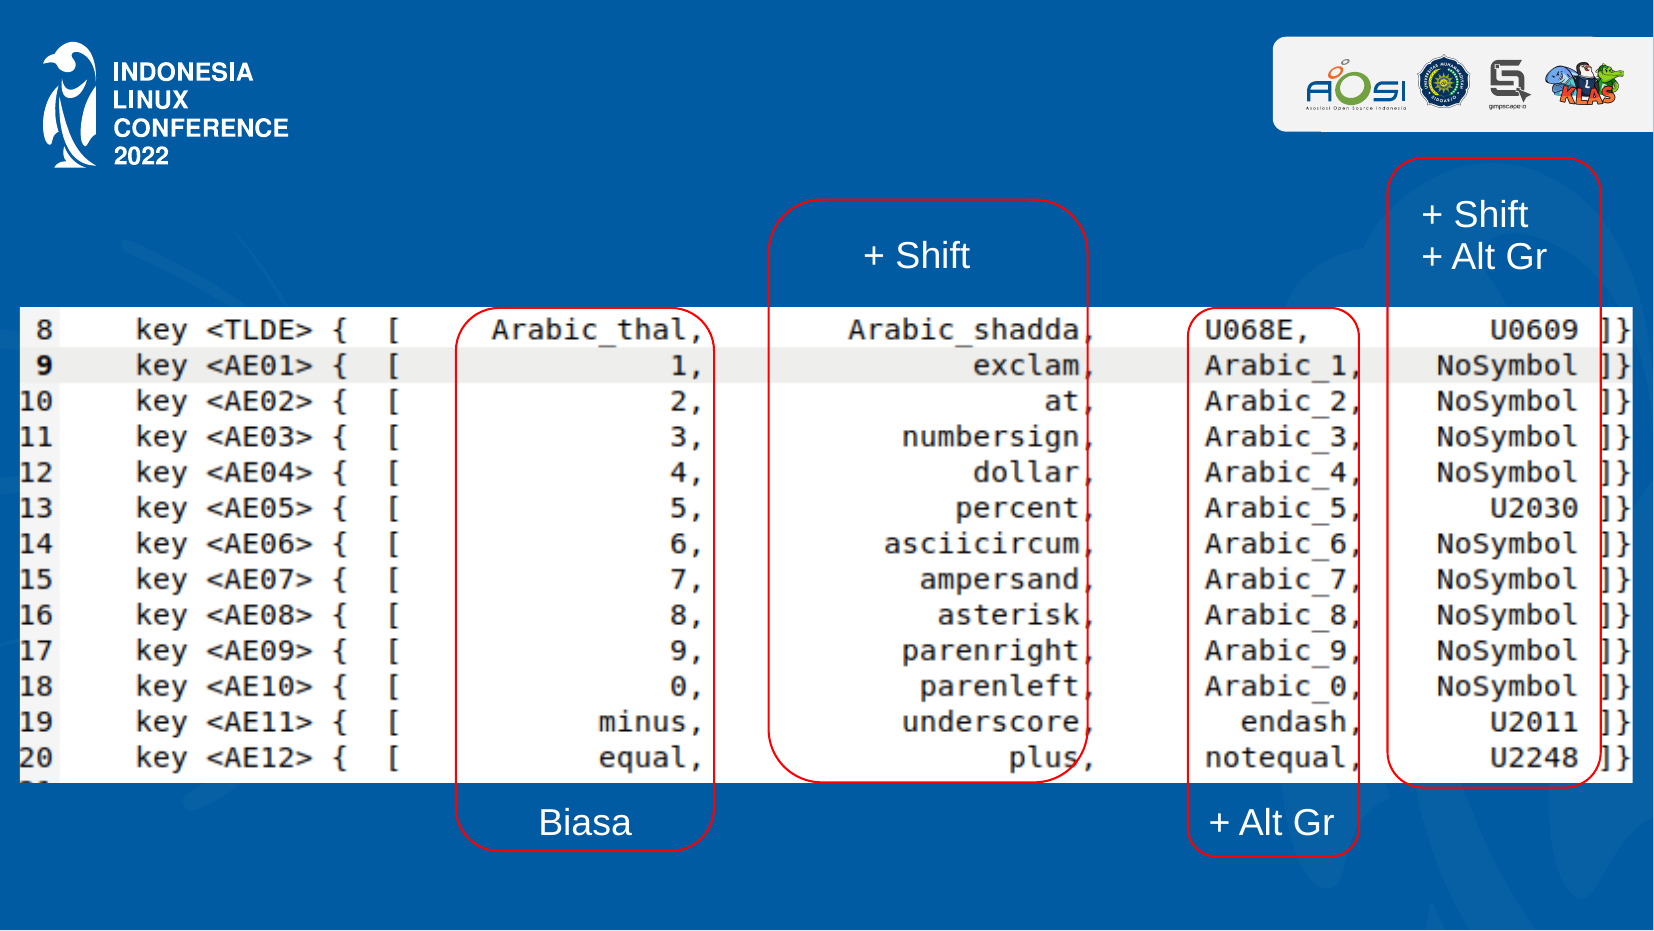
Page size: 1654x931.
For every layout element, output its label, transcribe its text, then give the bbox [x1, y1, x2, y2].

picture [1389, 307, 1599, 783]
text_box + Shift + Alt Gr [1406, 185, 1585, 285]
picture [1339, 307, 1402, 783]
picture [1047, 307, 1208, 783]
picture [770, 307, 1086, 781]
picture [681, 307, 809, 783]
picture [1189, 310, 1357, 783]
text_box Biasa [523, 794, 647, 849]
text_box + Shift [848, 227, 986, 285]
text_box + Alt Gr [1193, 794, 1350, 851]
picture [1417, 54, 1471, 108]
picture [1587, 307, 1633, 783]
picture [19, 307, 489, 783]
picture [1545, 62, 1624, 105]
picture [457, 309, 713, 783]
